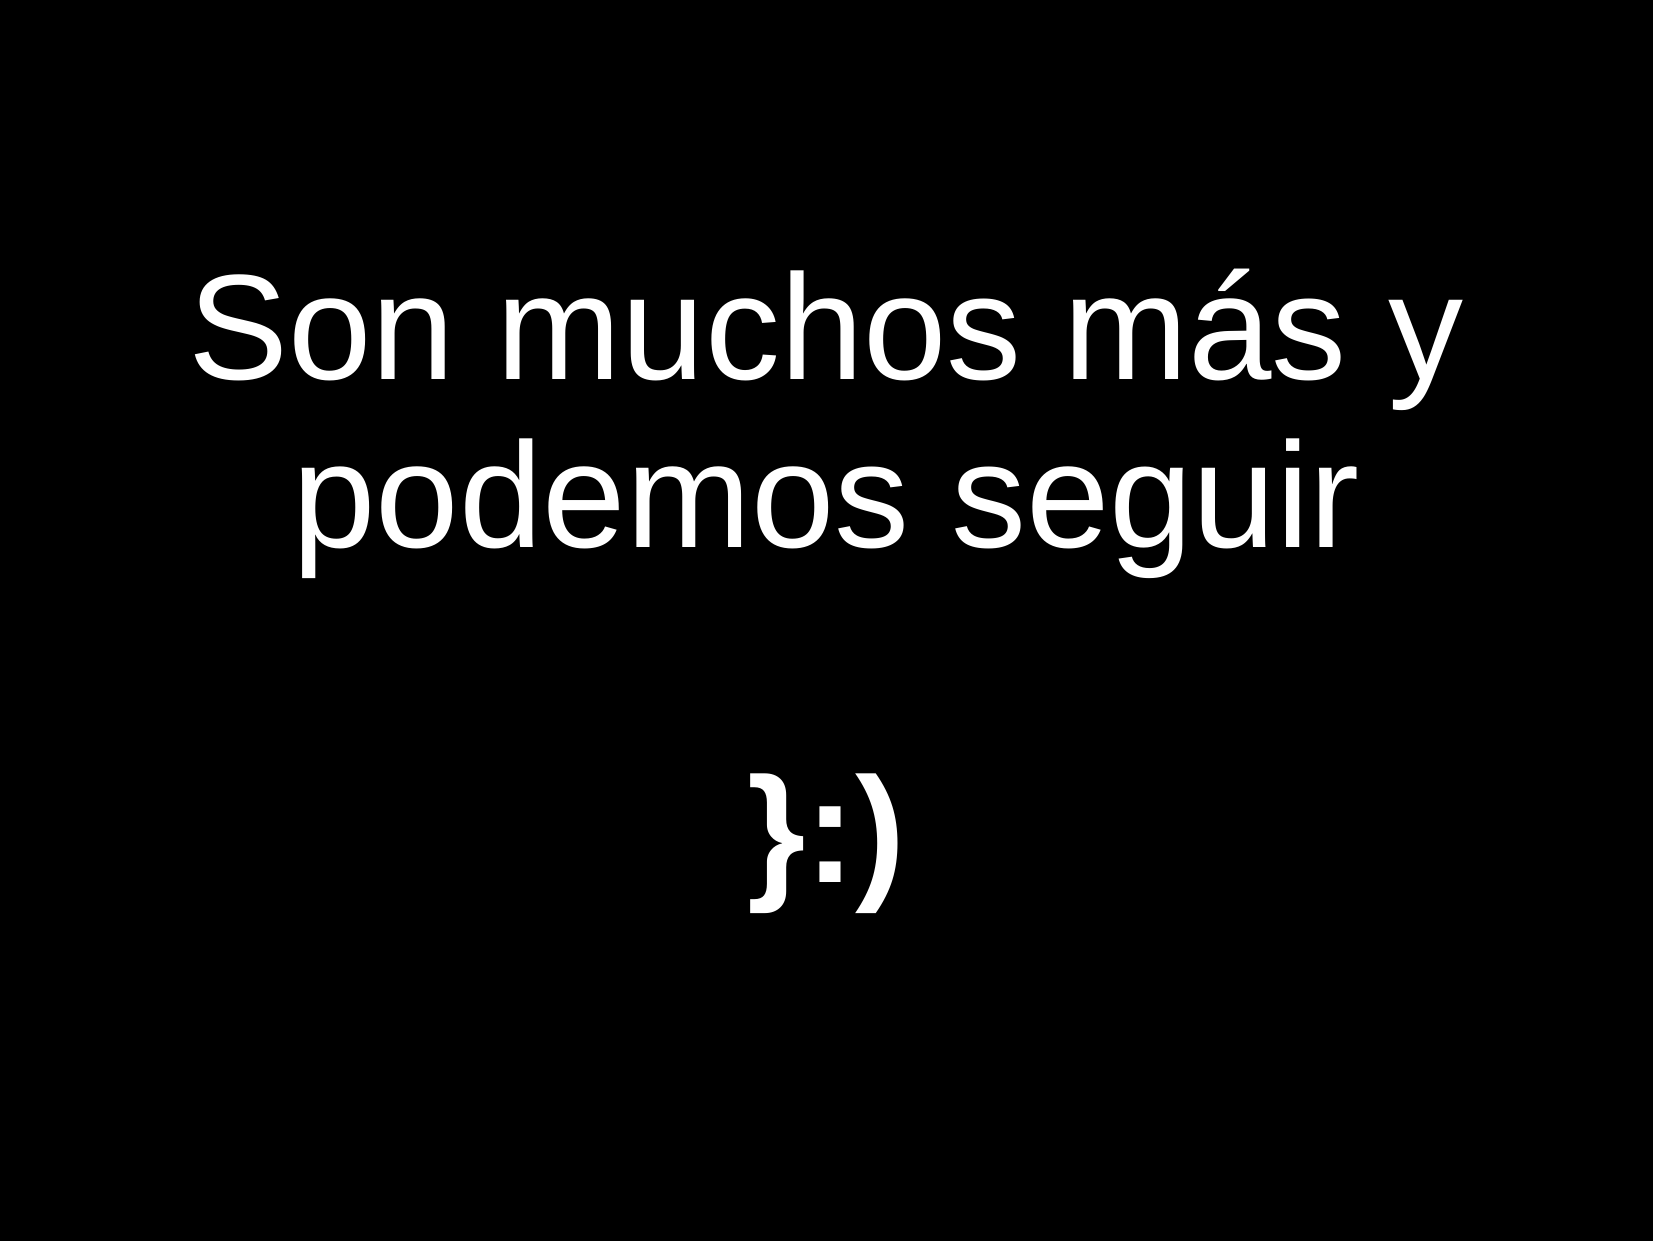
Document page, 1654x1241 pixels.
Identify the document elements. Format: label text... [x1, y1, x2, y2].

title Son muchos más y podemos seguir }:) [82, 242, 1571, 916]
